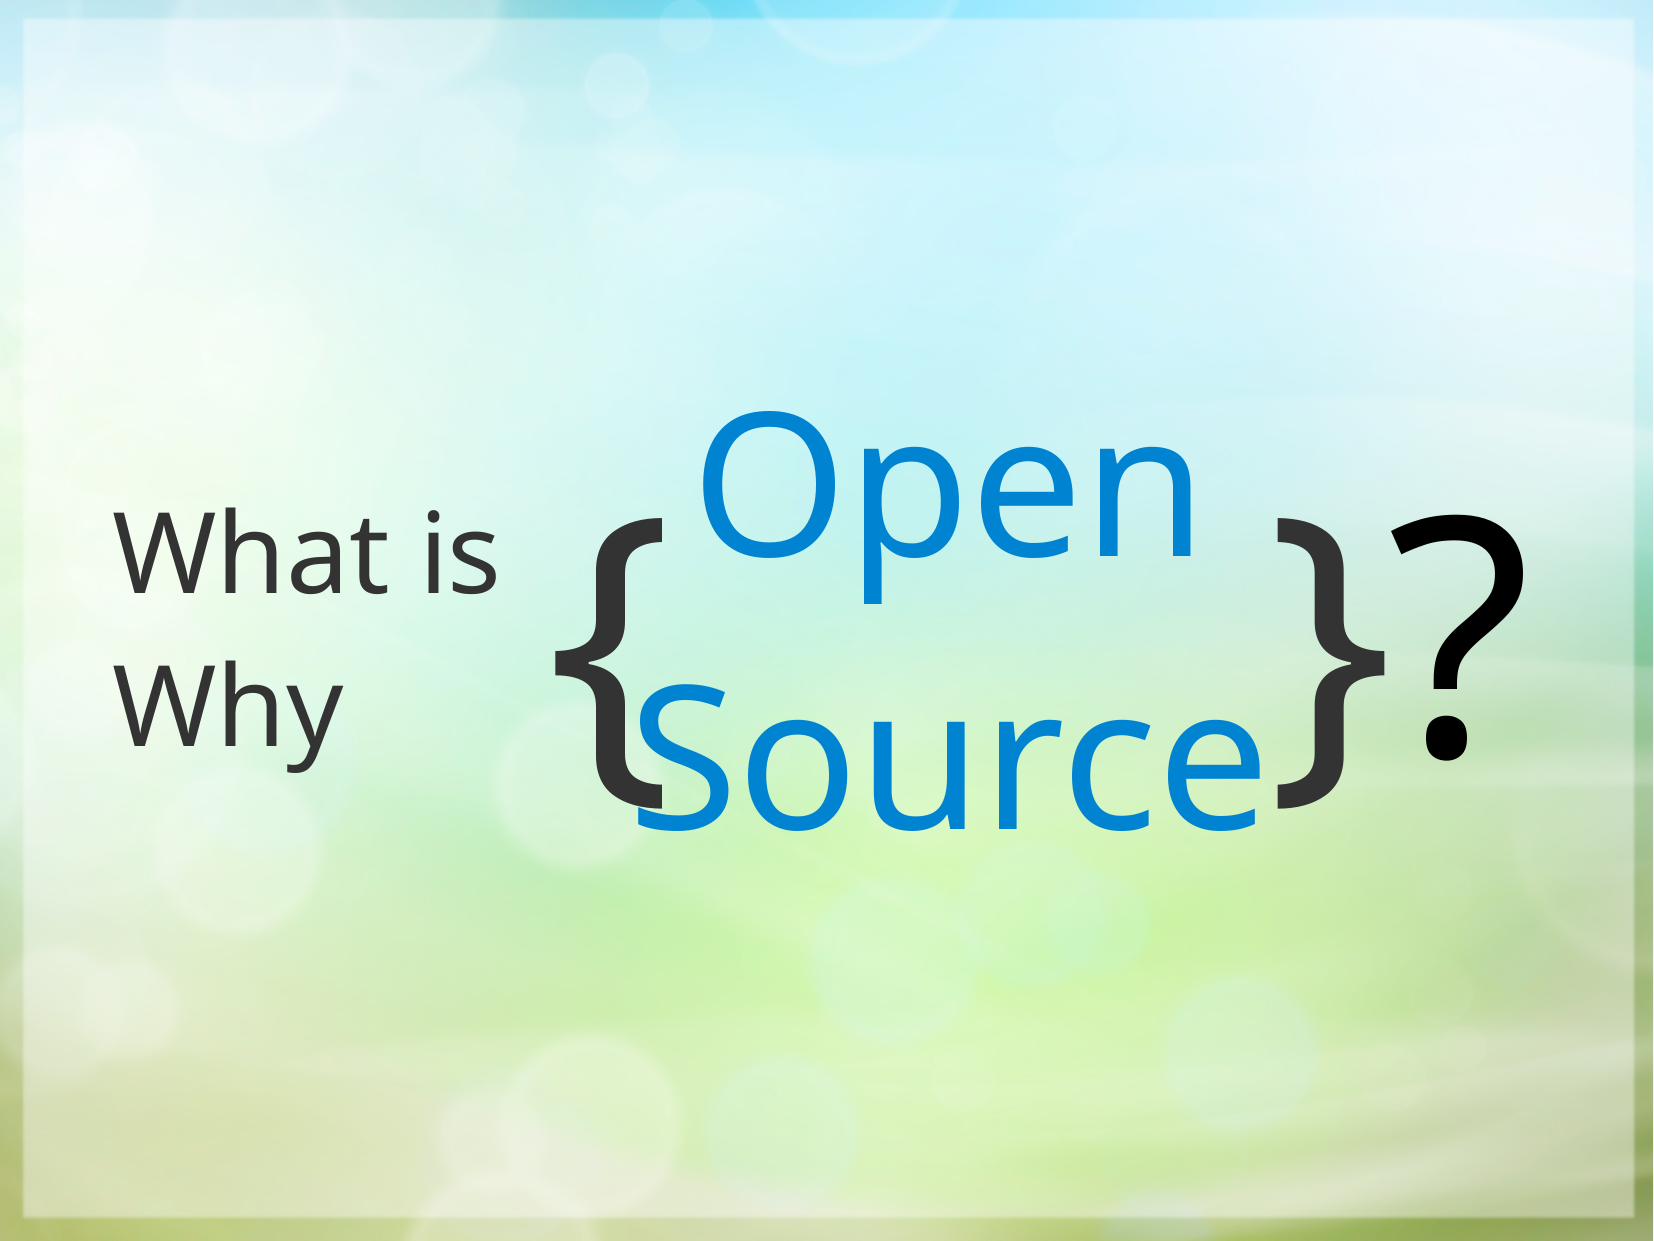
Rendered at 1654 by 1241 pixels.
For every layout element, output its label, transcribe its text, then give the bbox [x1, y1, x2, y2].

text_box { [546, 424, 629, 830]
text_box ? [1387, 424, 1565, 830]
text_box } [1267, 424, 1350, 830]
picture [0, 0, 1654, 1241]
subtitle What is Why [112, 489, 546, 764]
text_box Open Source [588, 372, 1310, 859]
